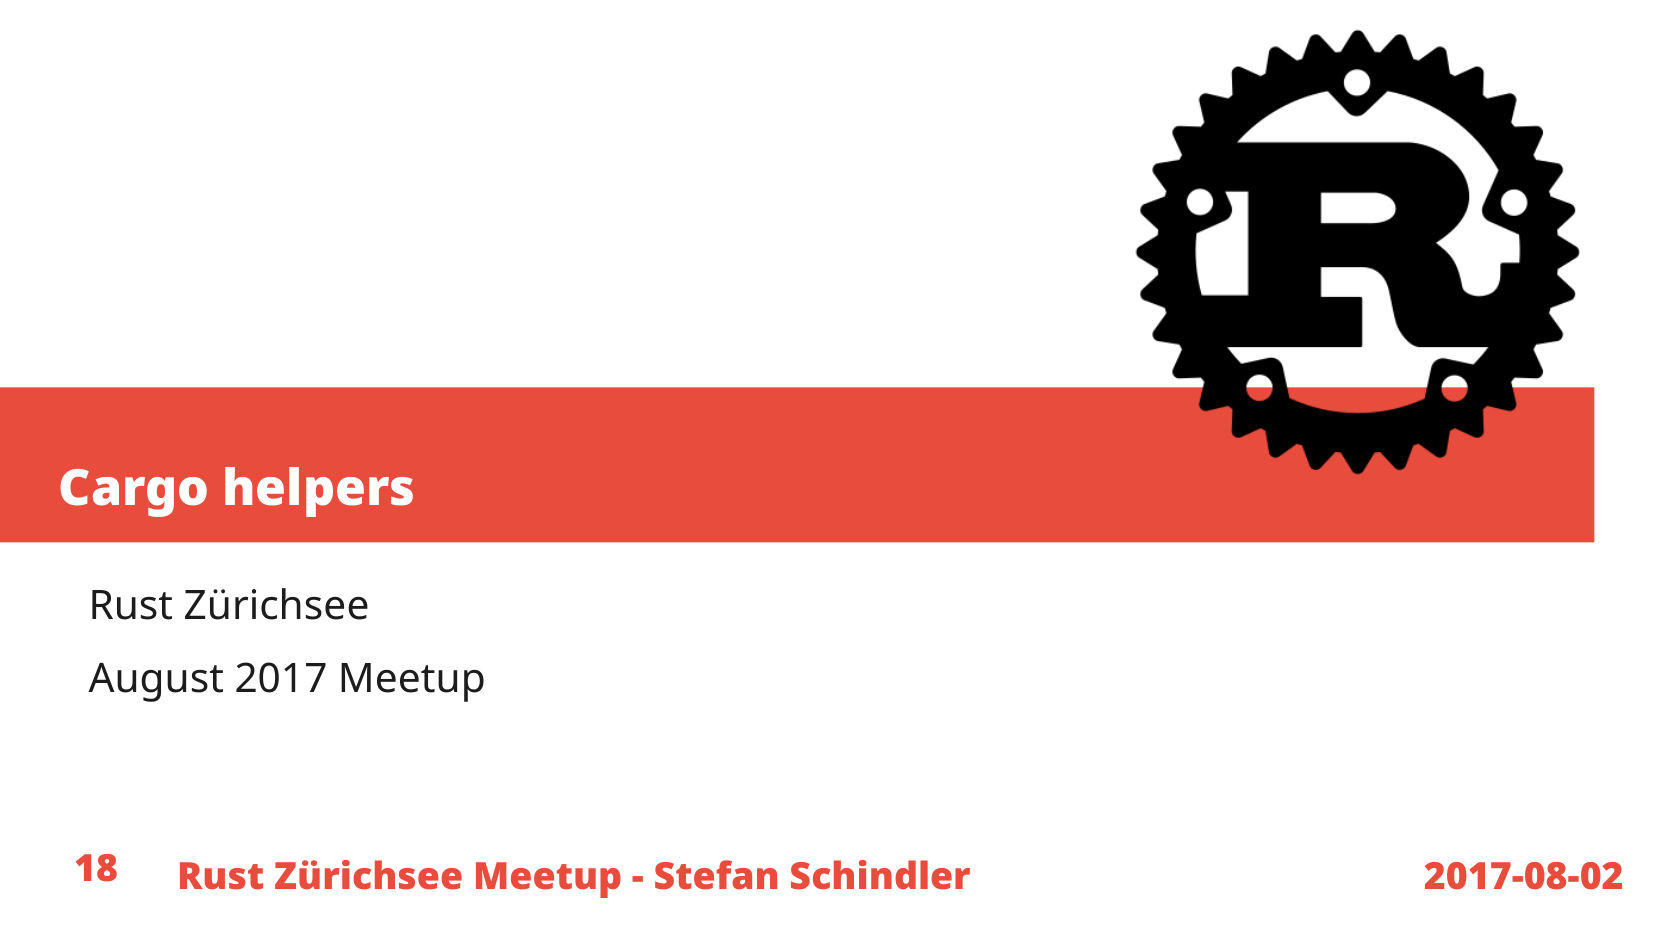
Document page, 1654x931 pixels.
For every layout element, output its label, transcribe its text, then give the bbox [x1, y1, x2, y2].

picture [1057, 0, 1654, 562]
list Rust Zürichsee August 2017 Meetup [88, 575, 1595, 886]
title Cargo helpers [59, 409, 1595, 521]
